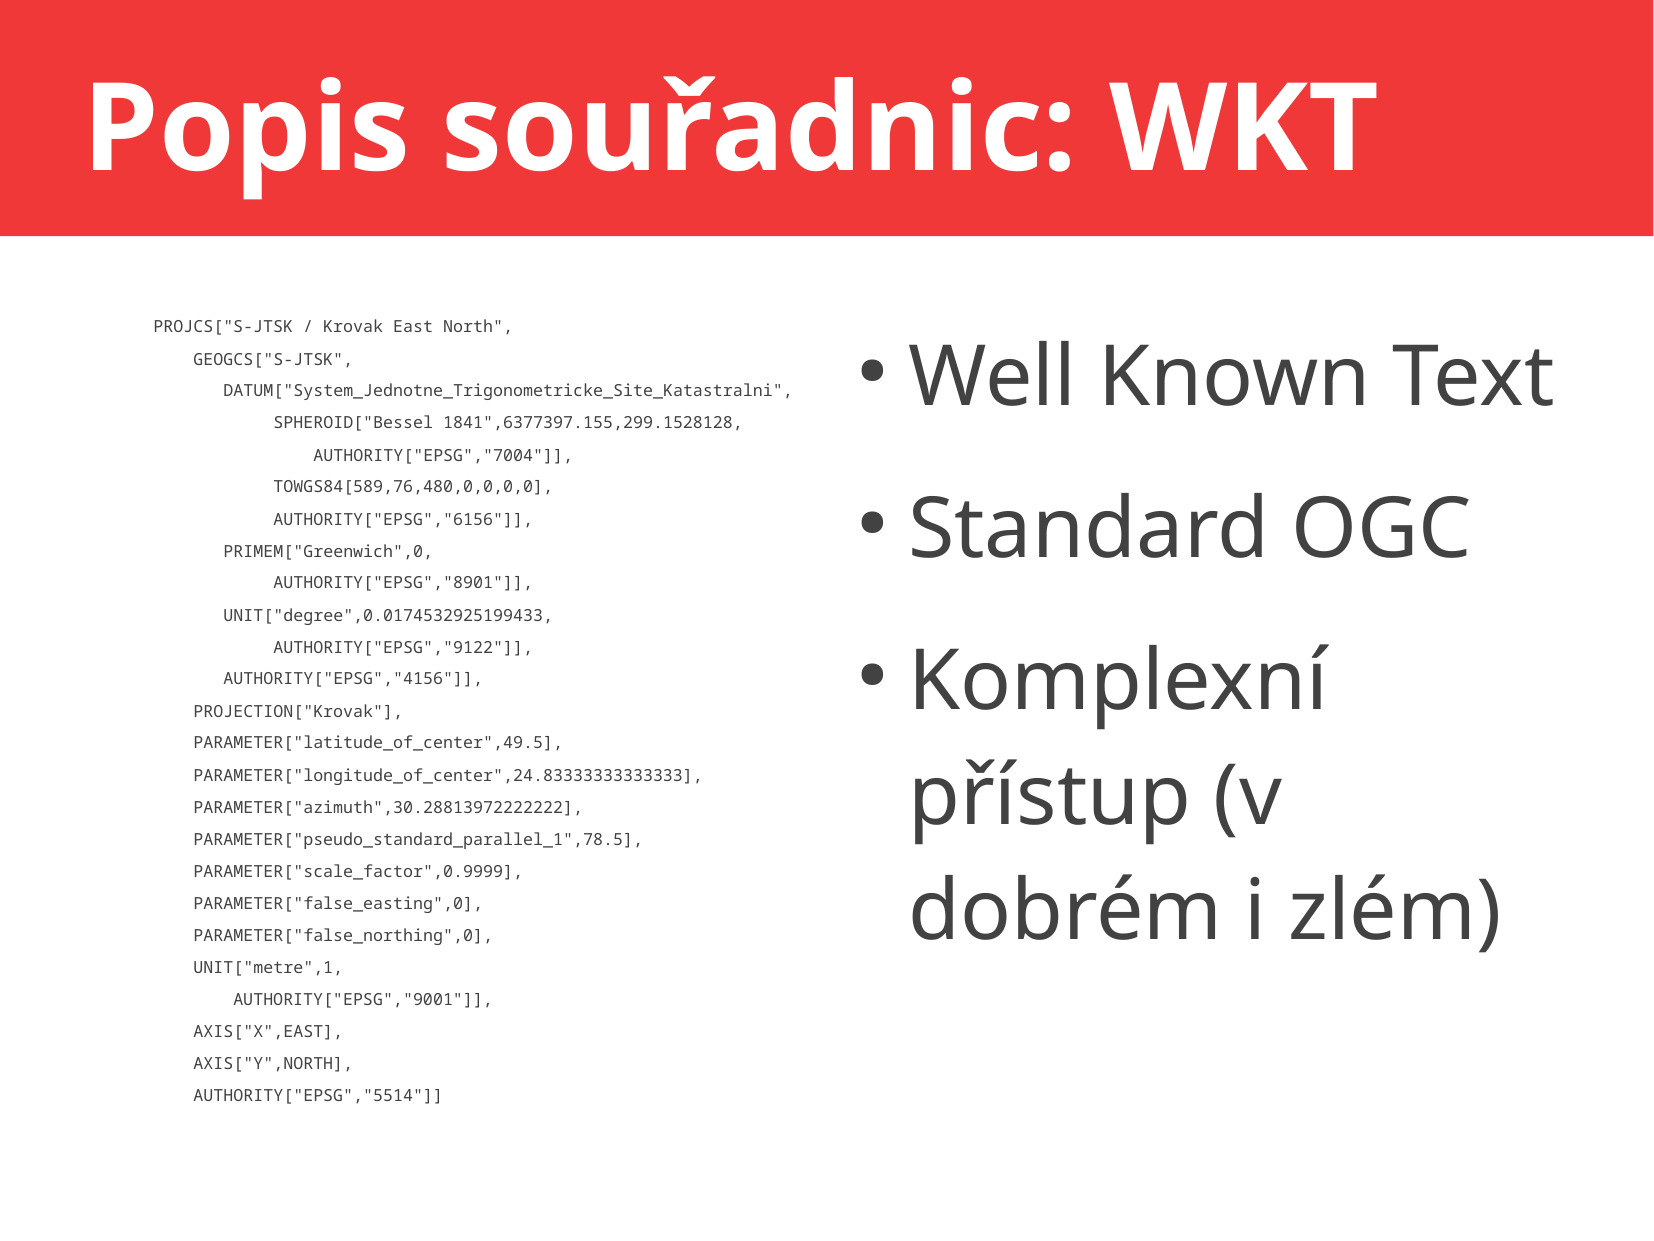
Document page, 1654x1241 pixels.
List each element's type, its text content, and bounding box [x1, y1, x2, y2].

title Popis souřadnic: WKT [82, 19, 1571, 227]
list PROJCS["S-JTSK / Krovak East North", GEOGCS["S-JTSK", DATUM["System_Jednotne_Trigonometricke_Site_Katastralni", SPHEROID["Bessel 1841",6377397.155,299.1528128, AUTHORITY["EPSG","7004"]], TOWGS84[589,76,480,0,0,0,0], AUTHORITY["EPSG","6156"]], PRIMEM["Greenwich",0, AUTHORITY["EPSG","8901"]], UNIT["degree",0.0174532925199433, AUTHORITY["EPSG","9122"]], AUTHORITY["EPSG","4156"]], PROJECTION["Krovak"], PARAMETER["latitude_of_center",49.5], PARAMETER["longitude_of_center",24.83333333333333], PARAMETER["azimuth",30.28813972222222], PARAMETER["pseudo_standard_parallel_1",78.5], PARAMETER["scale_factor",0.9999], PARAMETER["false_easting",0], PARAMETER["false_northing",0], UNIT["metre",1, AUTHORITY["EPSG","9001"]], AXIS["X",EAST], AXIS["Y",NORTH], AUTHORITY["EPSG","5514"]] [82, 314, 805, 1080]
list Well Known Text Standard OGC Komplexní přístup (v dobrém i zlém) [840, 314, 1564, 1080]
